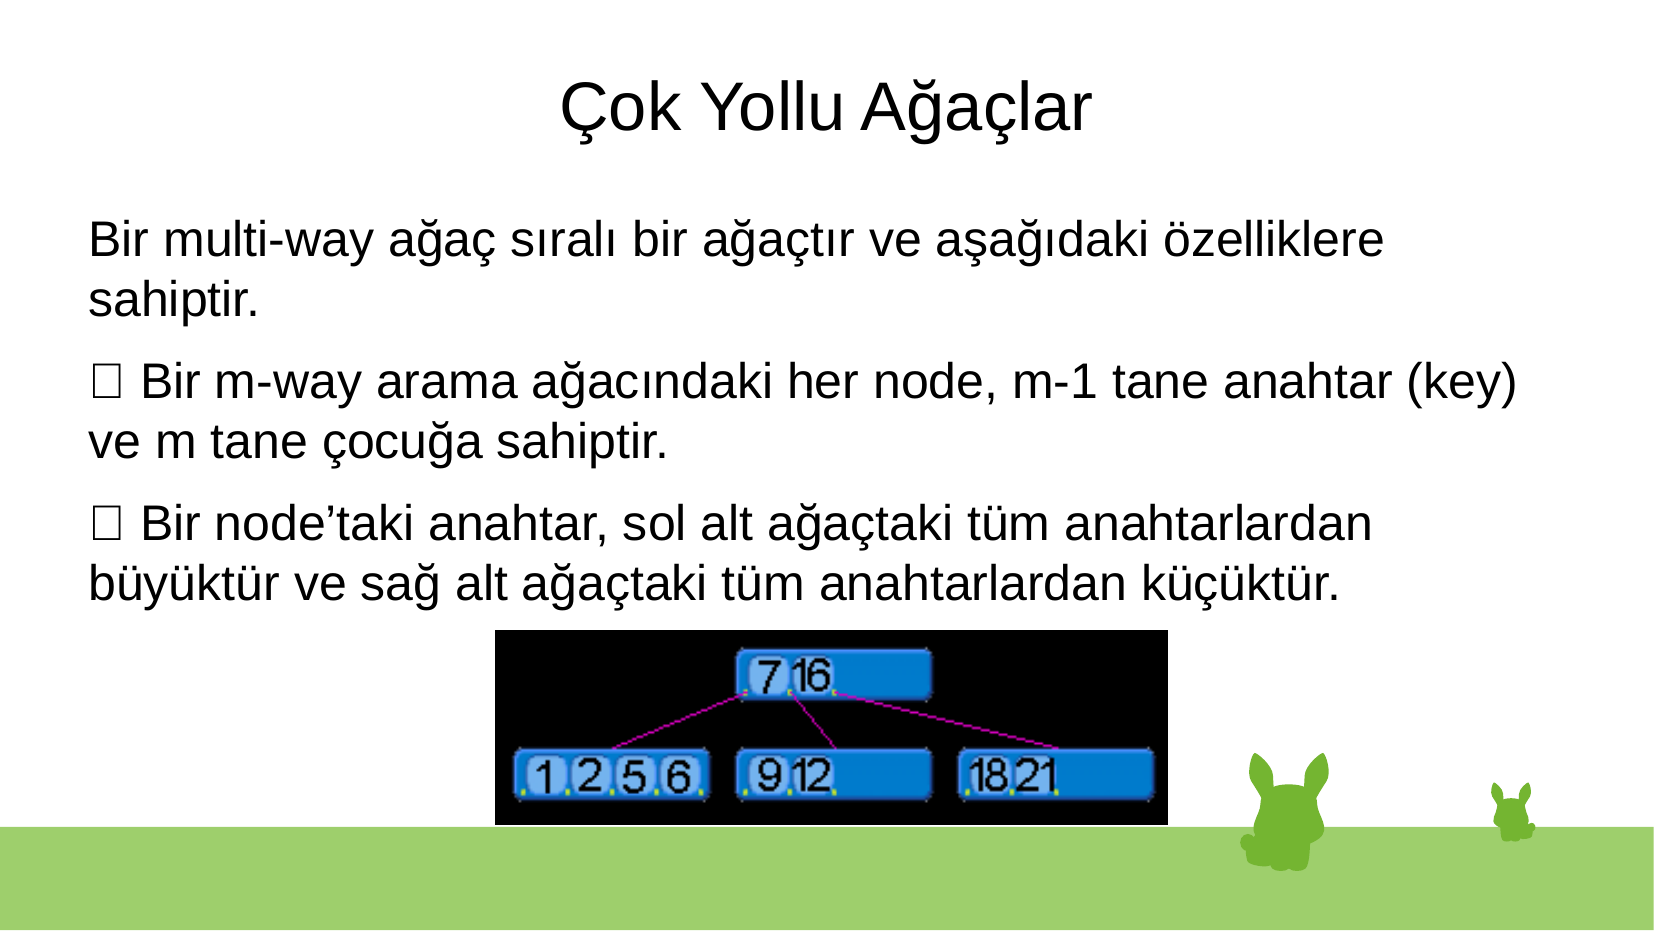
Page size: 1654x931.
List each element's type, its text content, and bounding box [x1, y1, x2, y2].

list Bir multi-way ağaç sıralı bir ağaçtır ve aşağıdaki özelliklere sahiptir.  Bir m-way arama ağacındaki her node, m-1 tane anahtar (key) ve m tane çocuğa sahiptir.  Bir node’taki anahtar, sol alt ağaçtaki tüm anahtarlardan büyüktür ve sağ alt ağaçtaki tüm anahtarlardan küçüktür. [88, 206, 1565, 826]
title Çok Yollu Ağaçlar [88, 29, 1565, 178]
picture [495, 630, 1168, 826]
